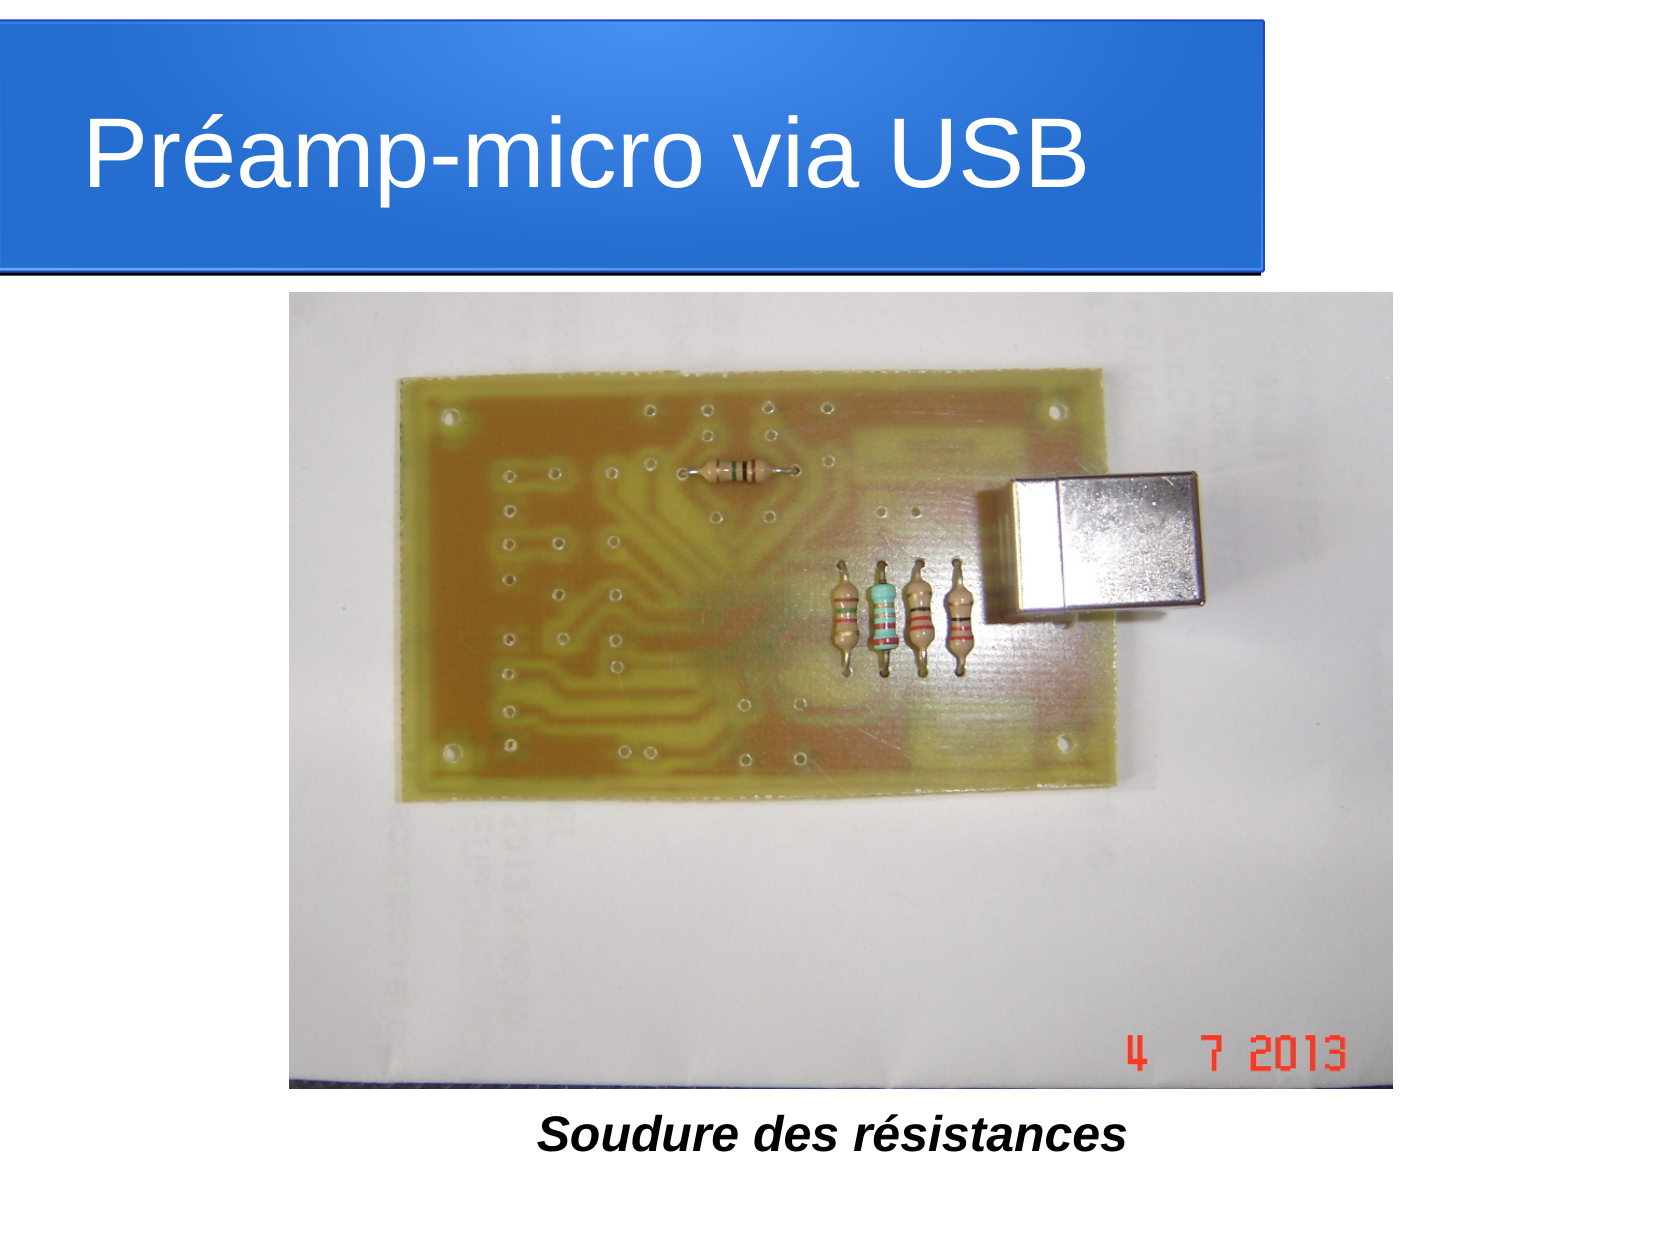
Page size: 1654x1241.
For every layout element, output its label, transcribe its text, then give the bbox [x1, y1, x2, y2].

picture [289, 292, 1393, 1089]
text_box Soudure des résistances [307, 1098, 1359, 1169]
title Préamp-micro via USB [82, 49, 1250, 257]
